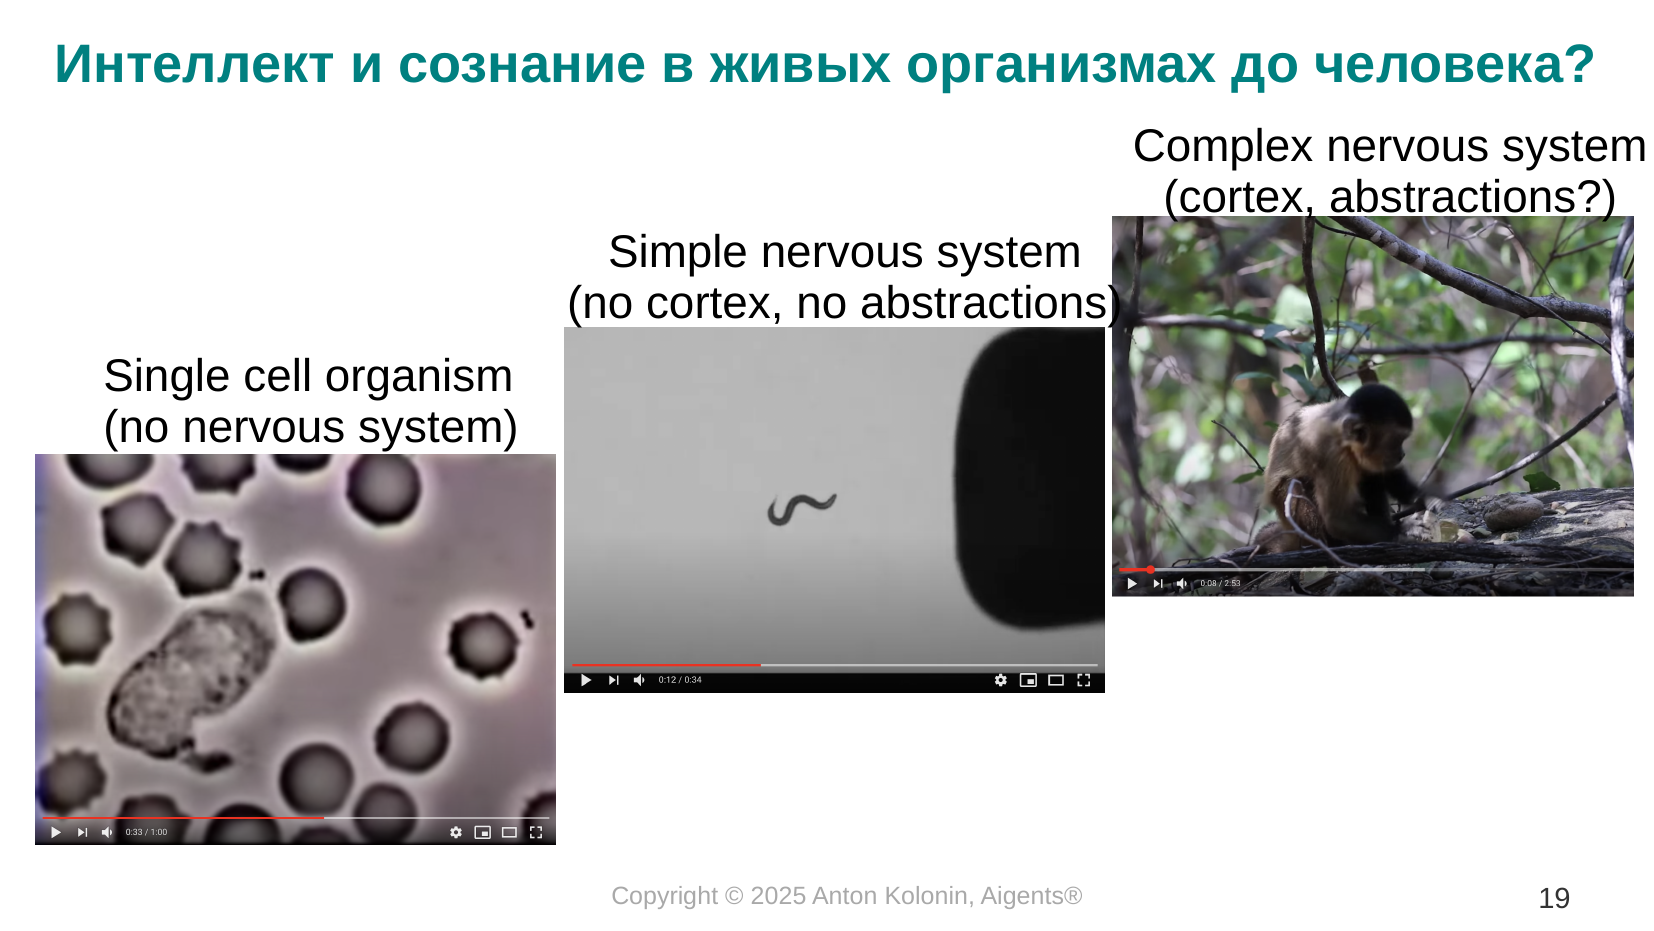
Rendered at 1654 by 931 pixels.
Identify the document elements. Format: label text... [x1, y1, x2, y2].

text_box Simple nervous system (no cortex, no abstractions) [552, 218, 1137, 336]
picture [35, 454, 556, 845]
picture [1112, 230, 1634, 597]
text_box Интеллект и сознание в живых организмах до человека? [0, 5, 1654, 122]
picture [564, 336, 1105, 693]
text_box Single cell organism (no nervous system) [88, 342, 533, 460]
text_box Complex nervous system (cortex, abstractions?) [1118, 112, 1654, 230]
